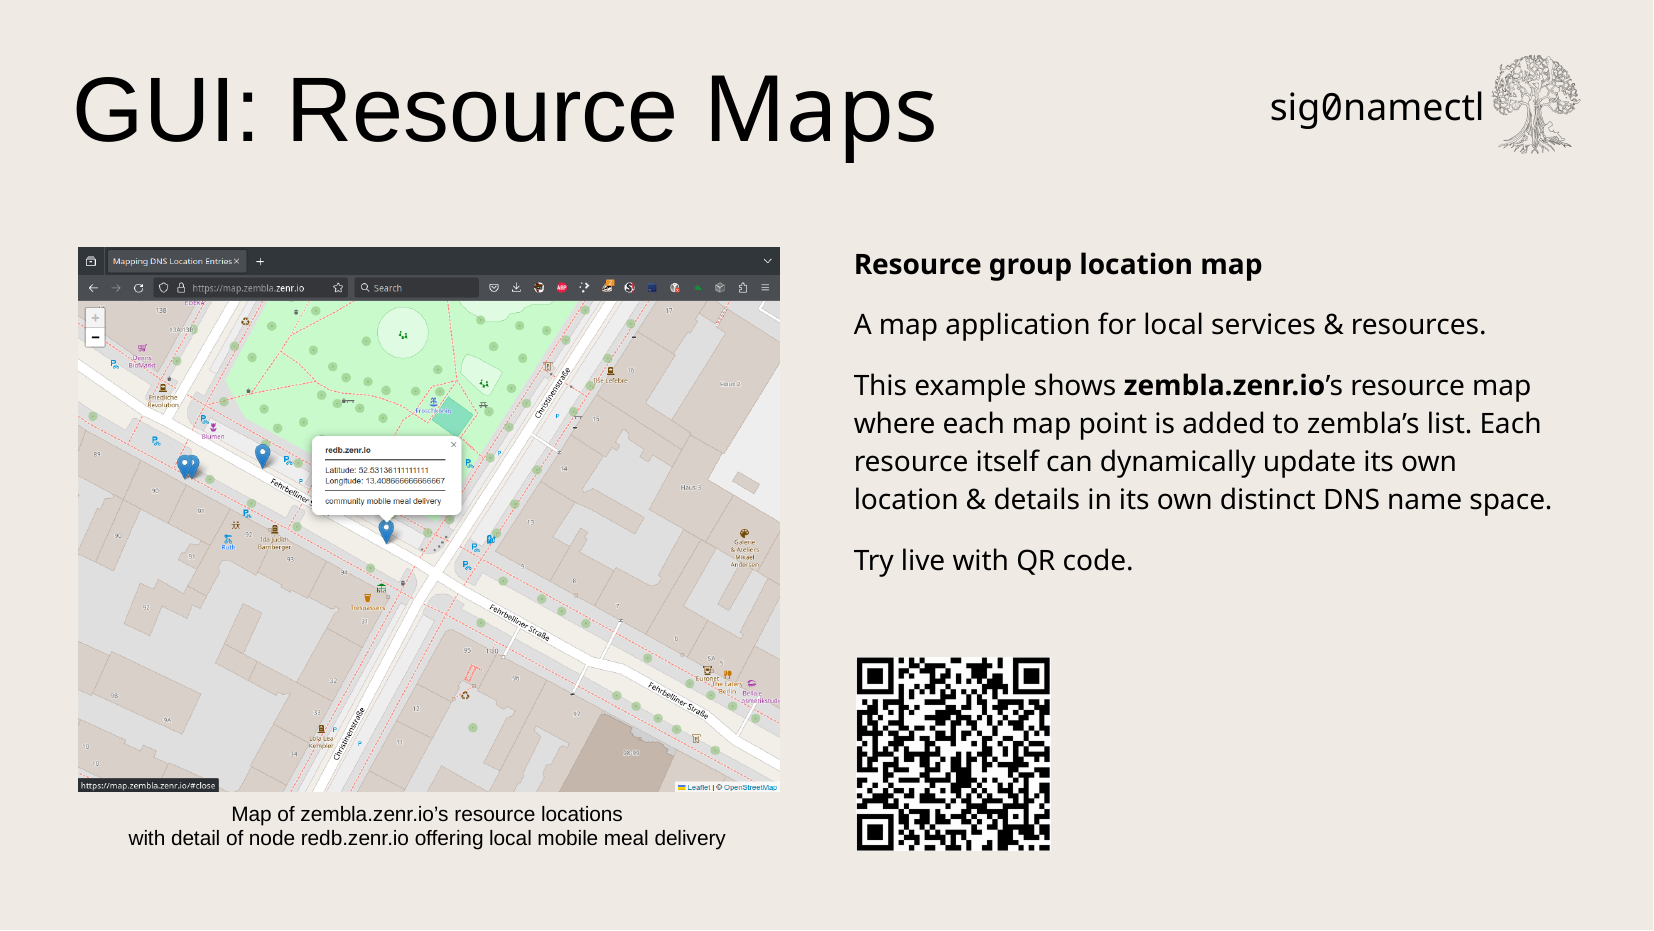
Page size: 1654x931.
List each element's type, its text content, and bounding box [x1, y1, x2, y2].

title sig0namectl [1269, 56, 1485, 156]
picture [78, 247, 780, 792]
text_box Map of zembla.zenr.io’s resource locations with detail of node redb.zenr.io offering local mobile meal delivery [73, 795, 782, 857]
picture [856, 657, 1051, 851]
list Resource group location map A map application for local services & resources. This example shows zembla.zenr.io’s resource map where each map point is added to zembla’s list. Each resource itself can dynamically update its own location & details in its own distinct DNS name space. Try live with QR code. [853, 244, 1564, 621]
picture [1489, 47, 1582, 160]
title GUI: Resource Maps [72, 46, 1562, 166]
